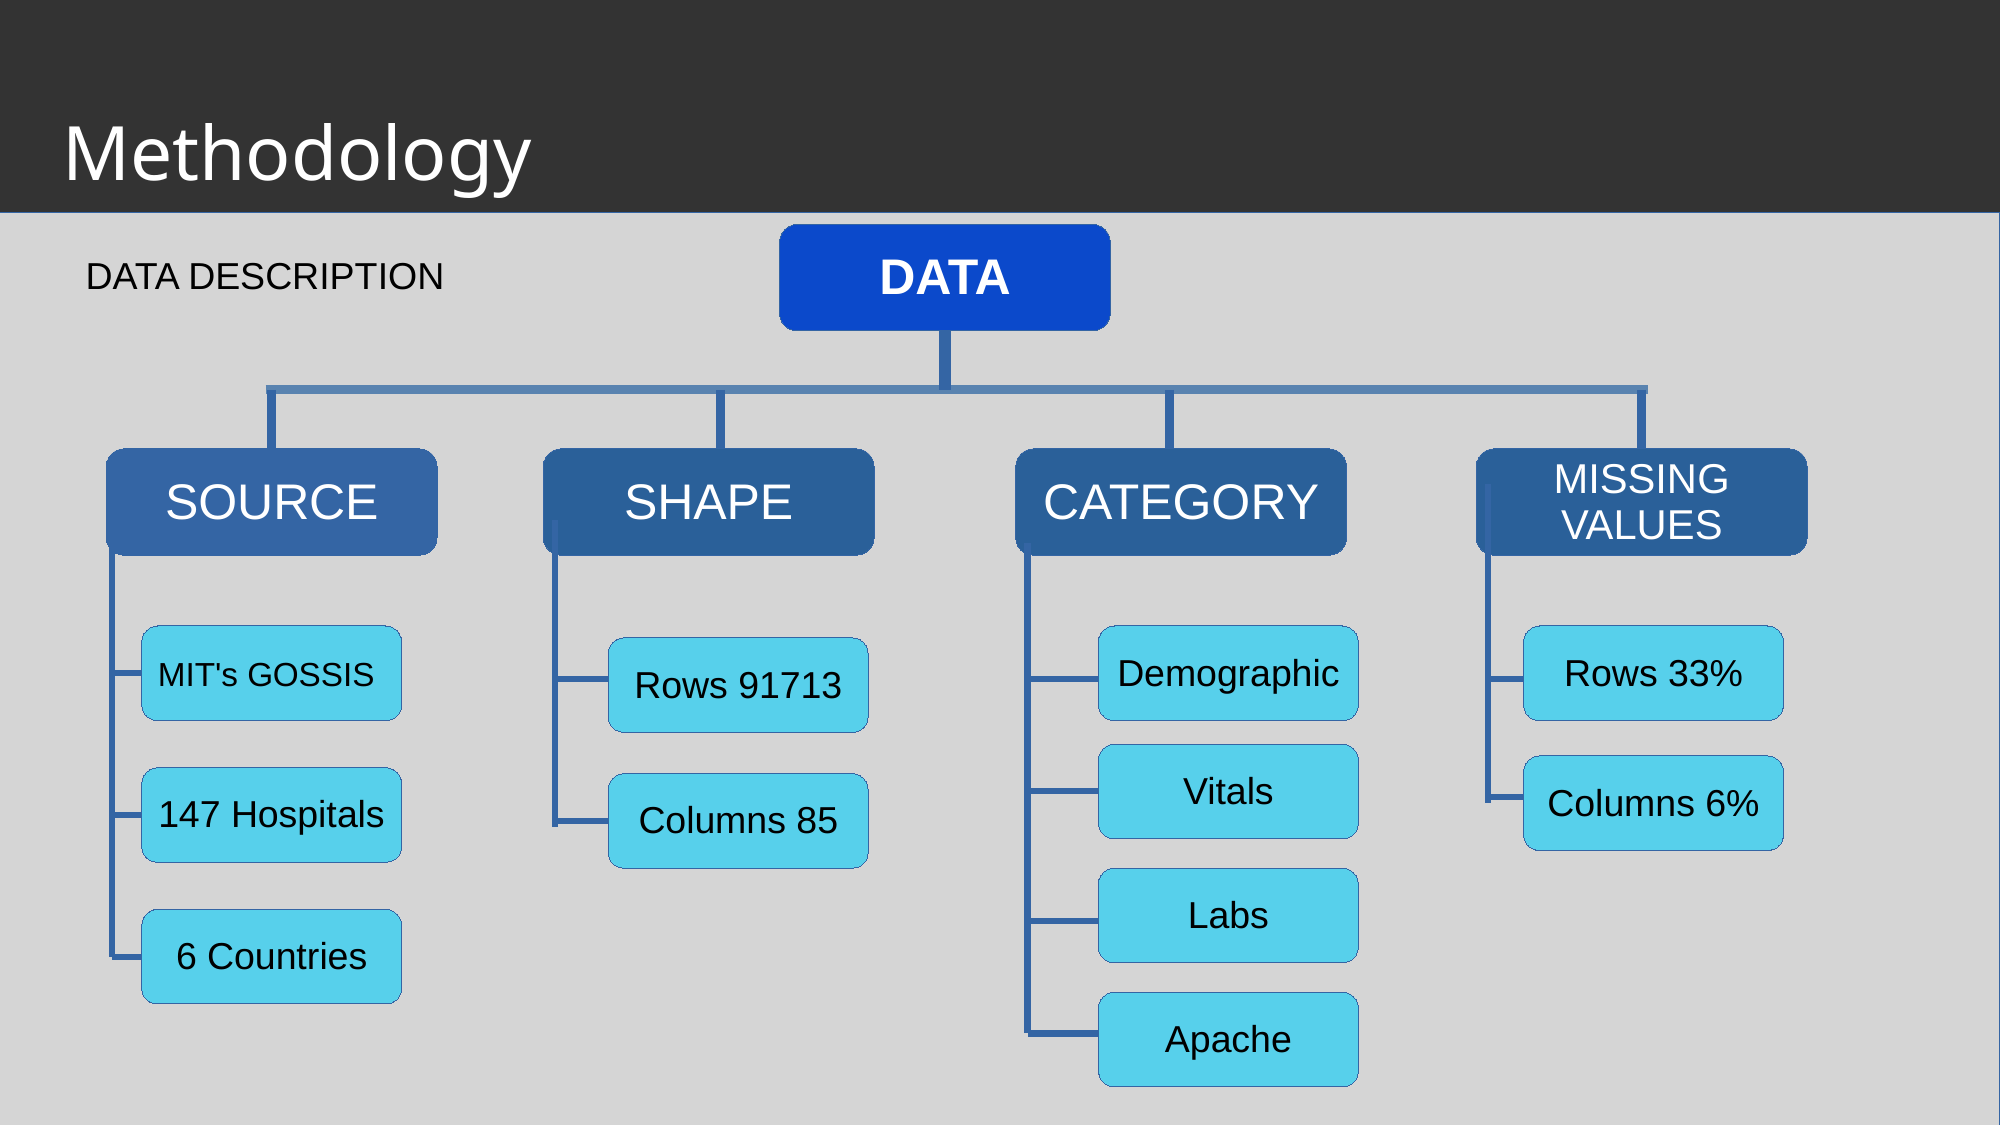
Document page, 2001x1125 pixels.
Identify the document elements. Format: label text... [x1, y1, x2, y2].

text_box Columns 85 [608, 773, 869, 869]
text_box Columns 6% [1523, 755, 1784, 851]
text_box Labs [1098, 868, 1359, 963]
text_box SHAPE [543, 448, 875, 556]
text_box Apache [1098, 992, 1359, 1087]
text_box 147 Hospitals [141, 767, 402, 863]
text_box Rows 91713 [608, 637, 869, 733]
text_box SOURCE [106, 448, 438, 556]
text_box MISSING VALUES [1476, 448, 1808, 556]
text_box 6 Countries [141, 909, 402, 1004]
text_box Demographic [1098, 625, 1359, 721]
text_box CATEGORY [1015, 448, 1347, 556]
text_box [0, 0, 2000, 1125]
text_box Vitals [1098, 744, 1359, 839]
text_box MIT's GOSSIS [141, 625, 402, 721]
text_box DATA DESCRIPTION [70, 248, 460, 305]
text_box Rows 33% [1523, 625, 1784, 721]
text_box DATA [779, 224, 1111, 331]
text_box Methodology [47, 93, 1229, 213]
